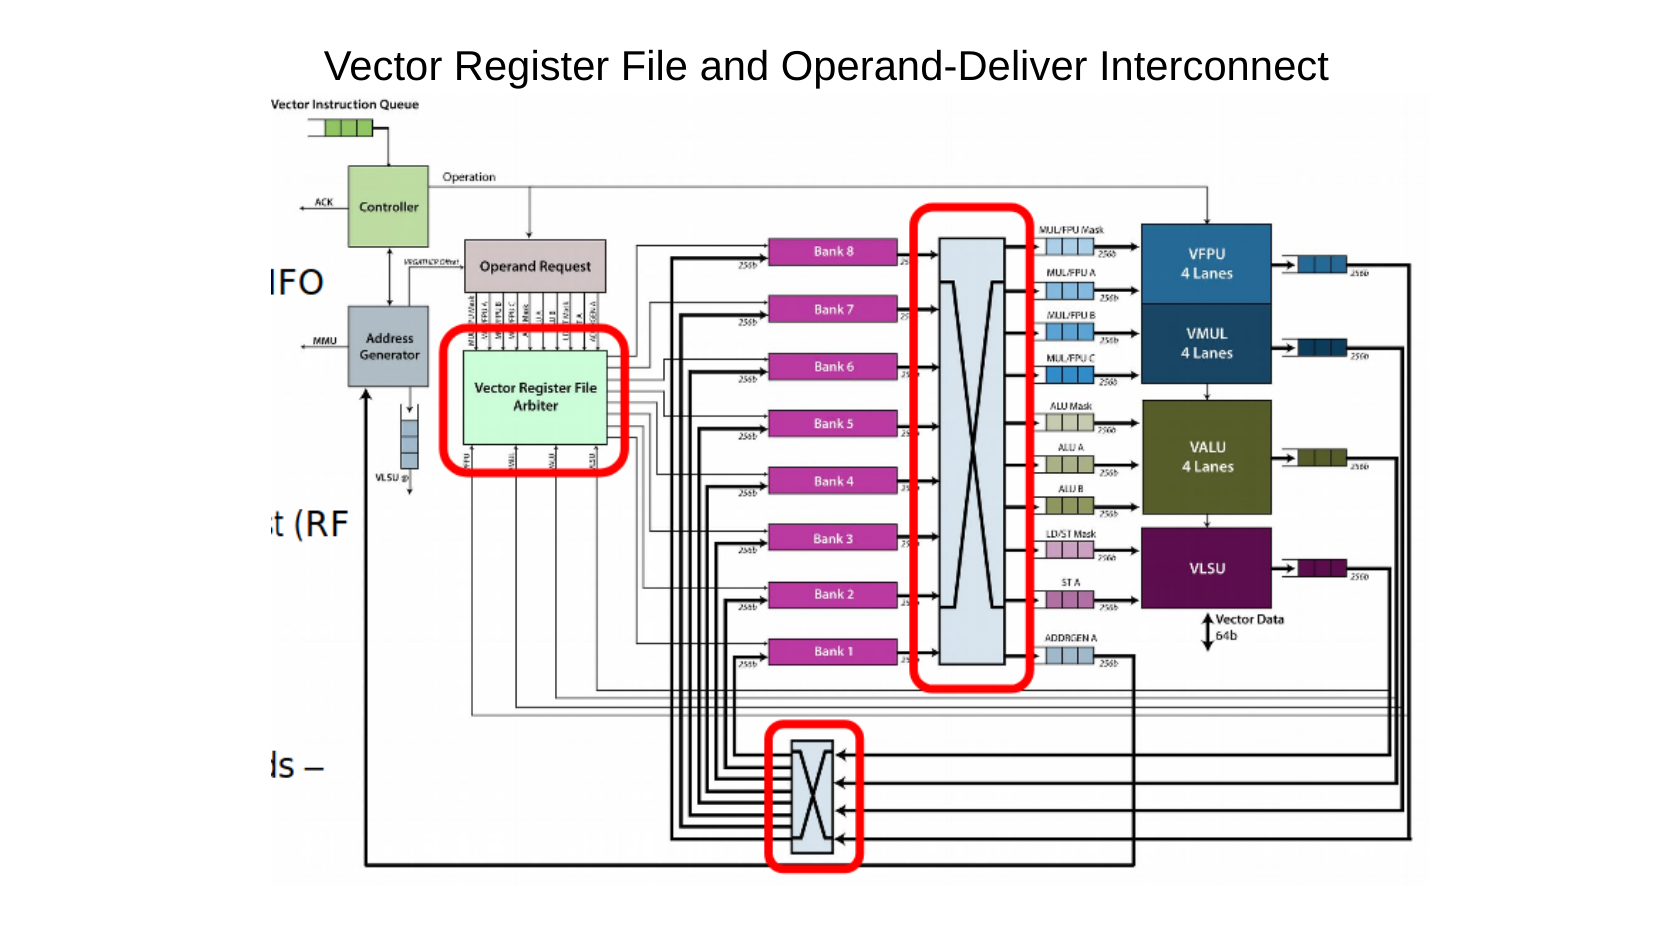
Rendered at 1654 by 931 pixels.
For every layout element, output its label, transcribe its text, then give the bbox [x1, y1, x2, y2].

picture [271, 93, 1430, 886]
title Vector Register File and Operand-Deliver Interconnect [82, 37, 1571, 95]
